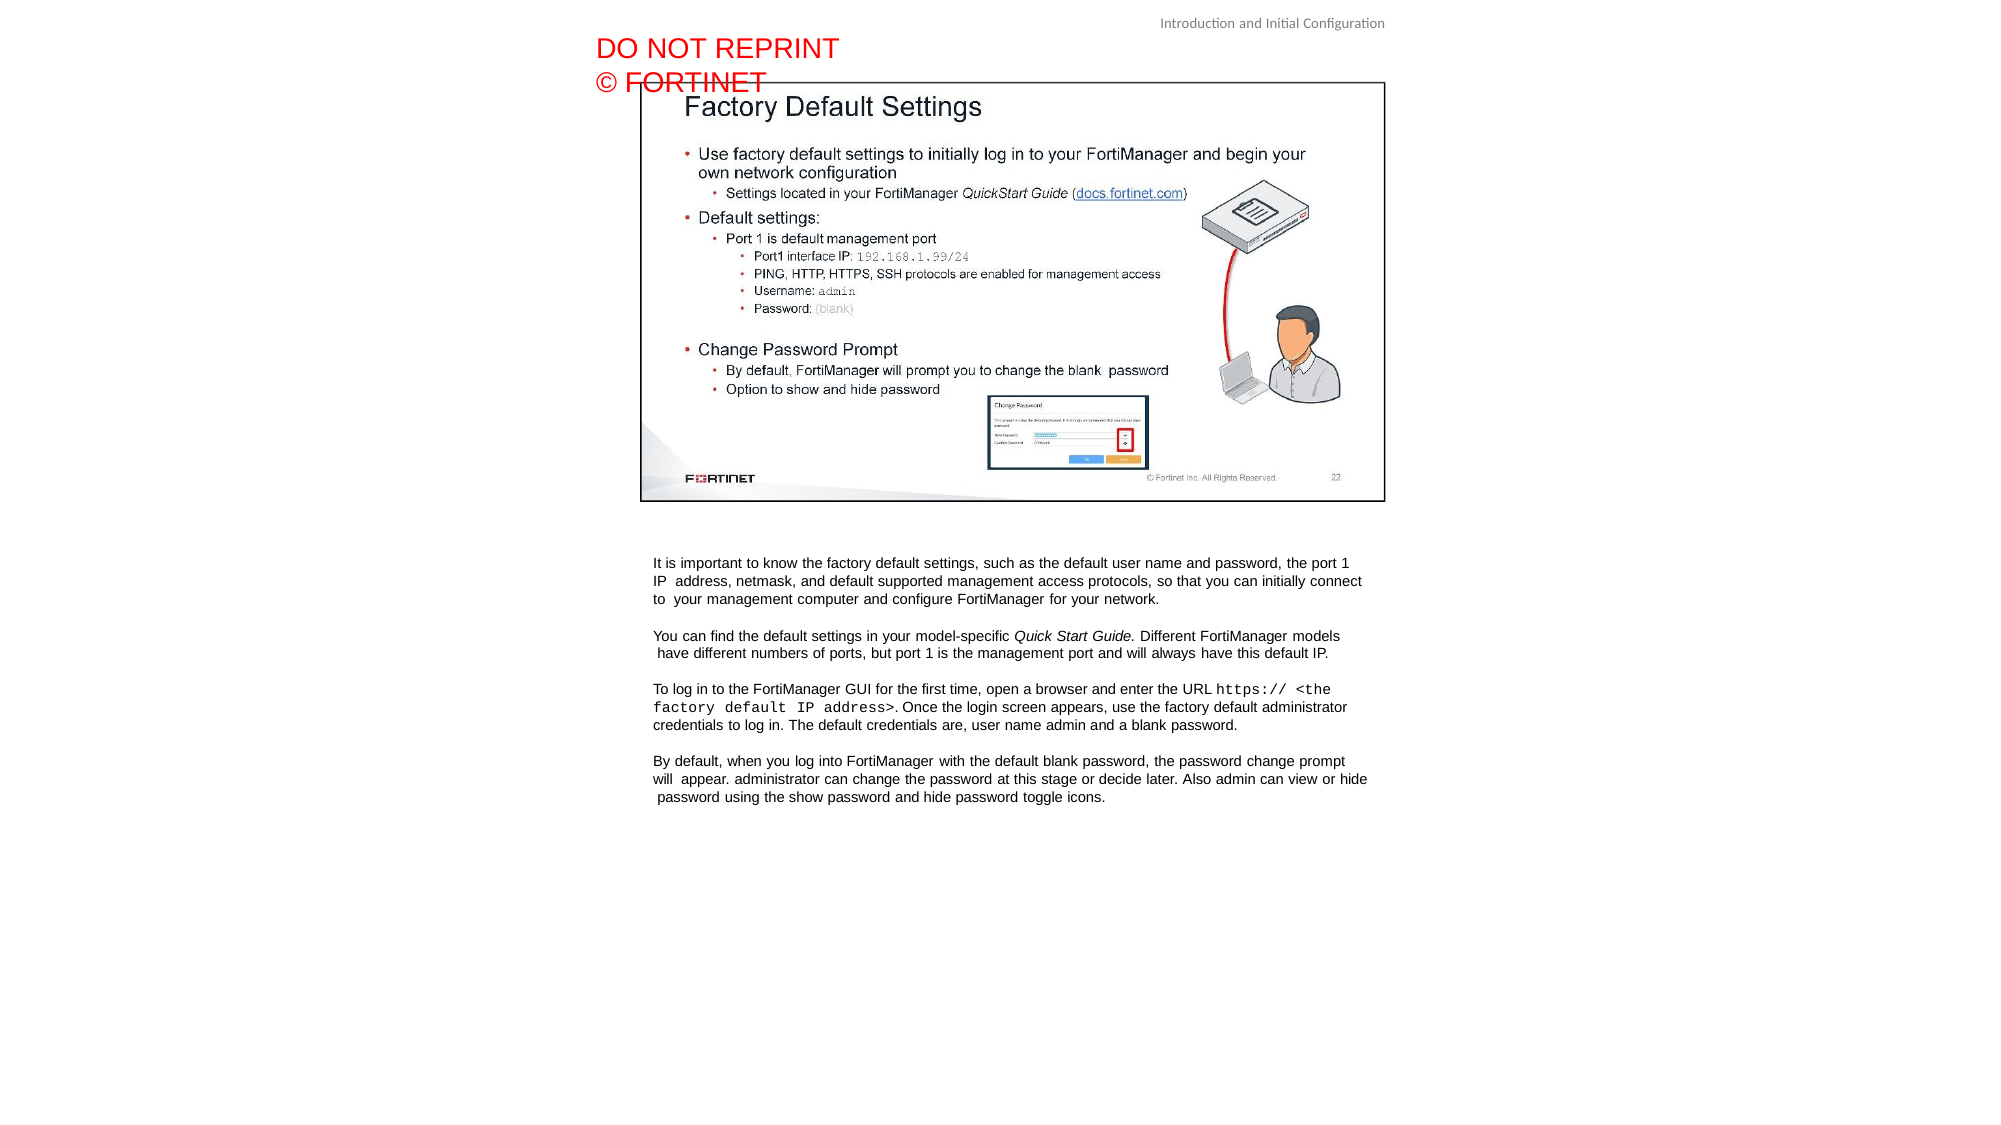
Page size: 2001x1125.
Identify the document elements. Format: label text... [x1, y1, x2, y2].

text_box [640, 81, 1386, 502]
picture [642, 92, 1345, 500]
text_box DO NOT REPRINT © FORTINET [594, 28, 841, 98]
text_box Introduction and Initial Configuration [1158, 11, 1386, 32]
text_box It is important to know the factory default settings, such as the default user name and password, the port 1 IP address, netmask, and default supported management access protocols, so that you can initially connect to your management computer and configure FortiManager for your network. You can find the default settings in your model-specific Quick Start Guide. Different FortiManager models have different numbers of ports, but port 1 is the management port and will always have this default IP. To log in to the FortiManager GUI for the first time, open a browser and enter the URL https:// <the factory default IP address>. Once the login screen appears, use the factory default administrator credentials to log in. The default credentials are, user name admin and a blank password. By default, when you log into FortiManager with the default blank password, the password change prompt will appear. administrator can change the password at this stage or decide later. Also admin can view or hide password using the show password and hide password toggle icons. [651, 552, 1370, 826]
